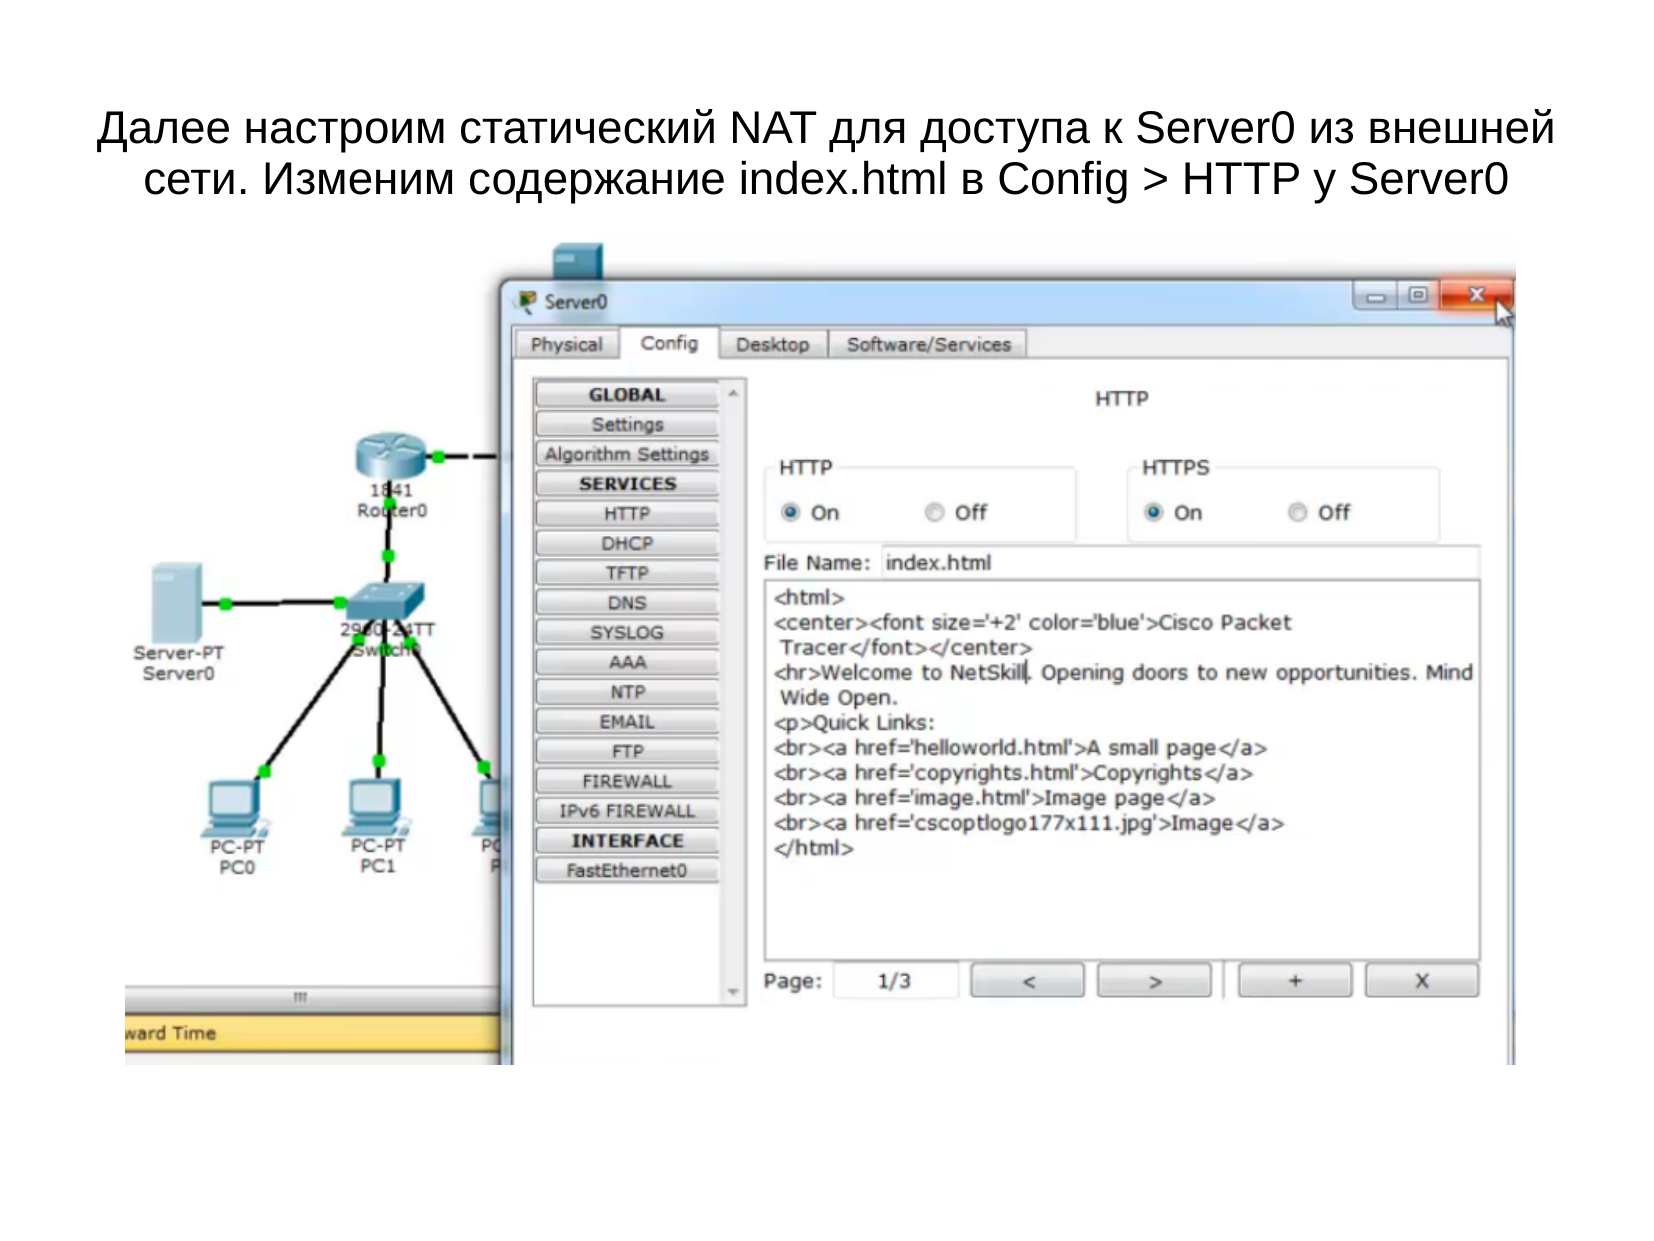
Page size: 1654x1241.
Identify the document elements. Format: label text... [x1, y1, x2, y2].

title Далее настроим статический NAT для доступа к Server0 из внешней сети. Изменим содержание index.html в Config > HTTP у Server0 [82, 49, 1571, 257]
picture [125, 235, 1516, 1065]
